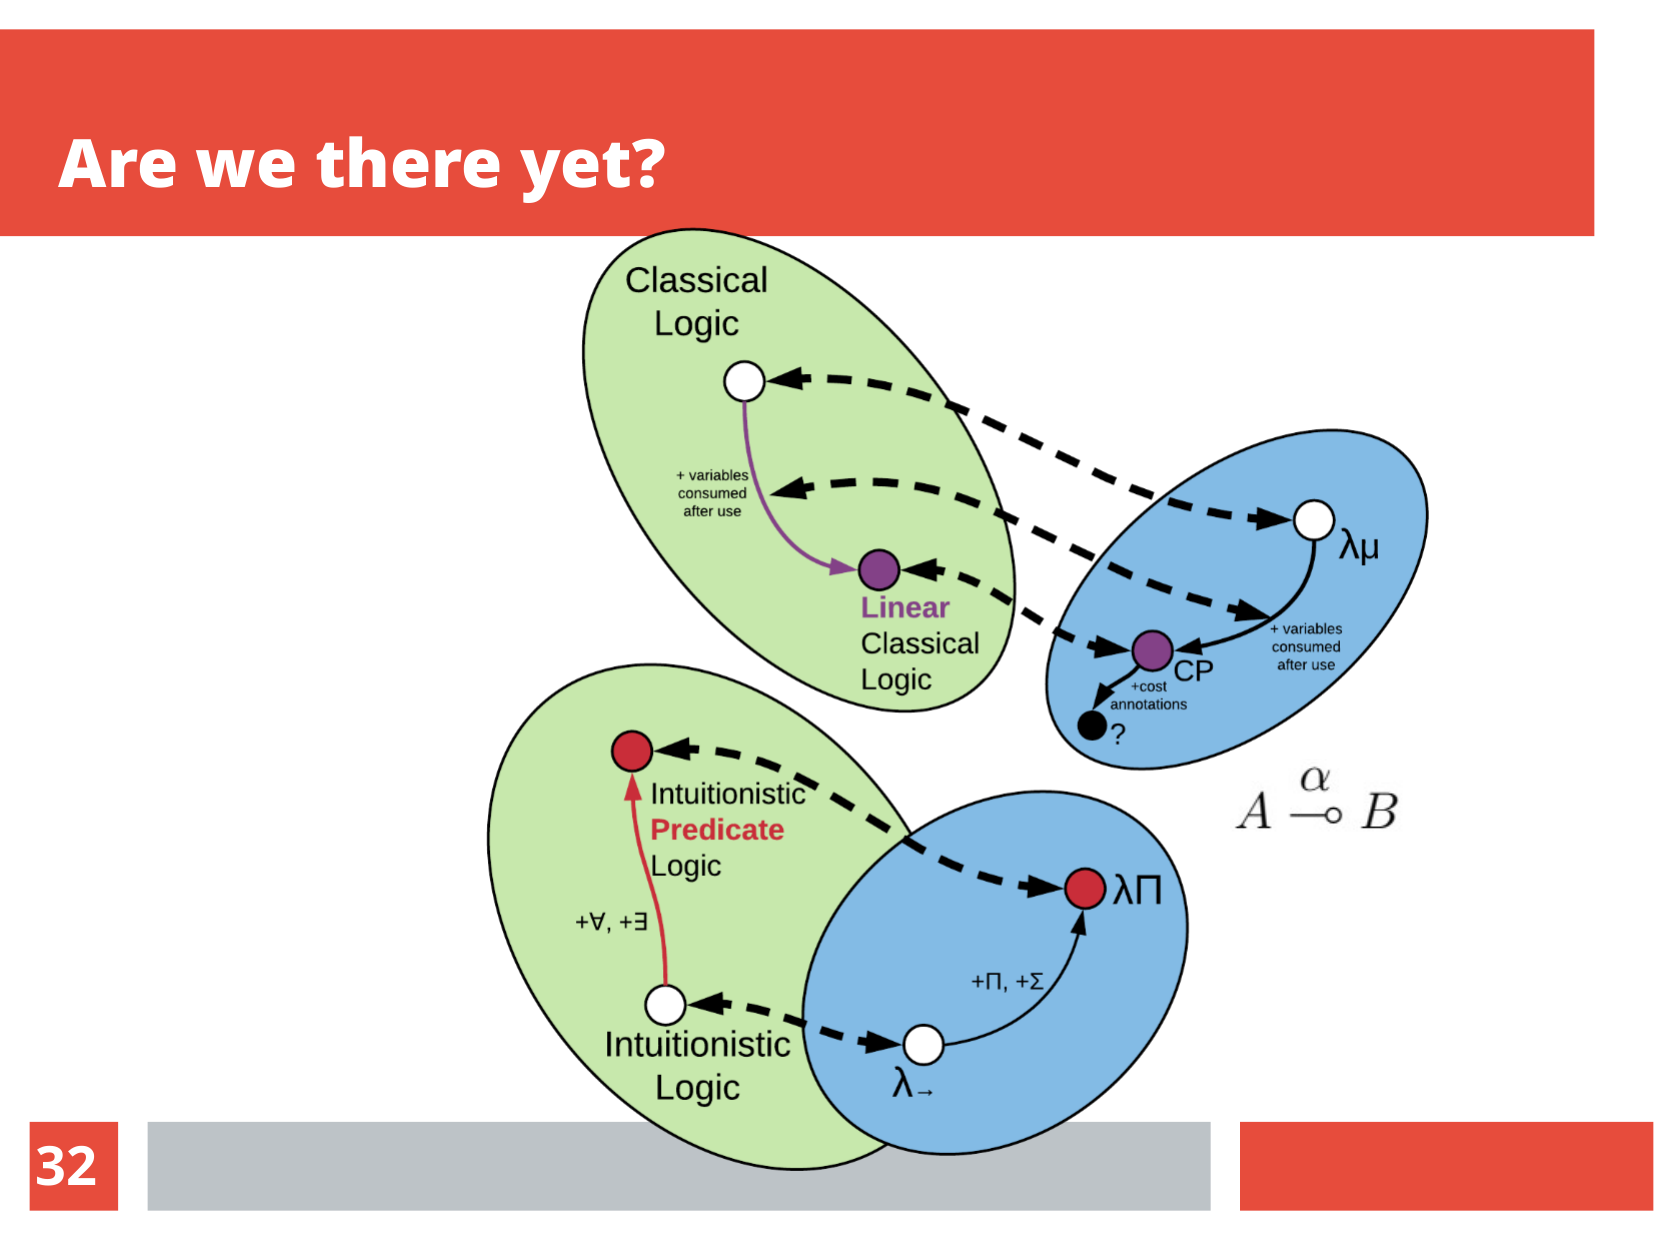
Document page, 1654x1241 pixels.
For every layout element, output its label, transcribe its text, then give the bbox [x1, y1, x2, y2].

title Are we there yet? [59, 58, 1595, 207]
text_box 32 [20, 1119, 254, 1210]
picture [327, 86, 1554, 1241]
